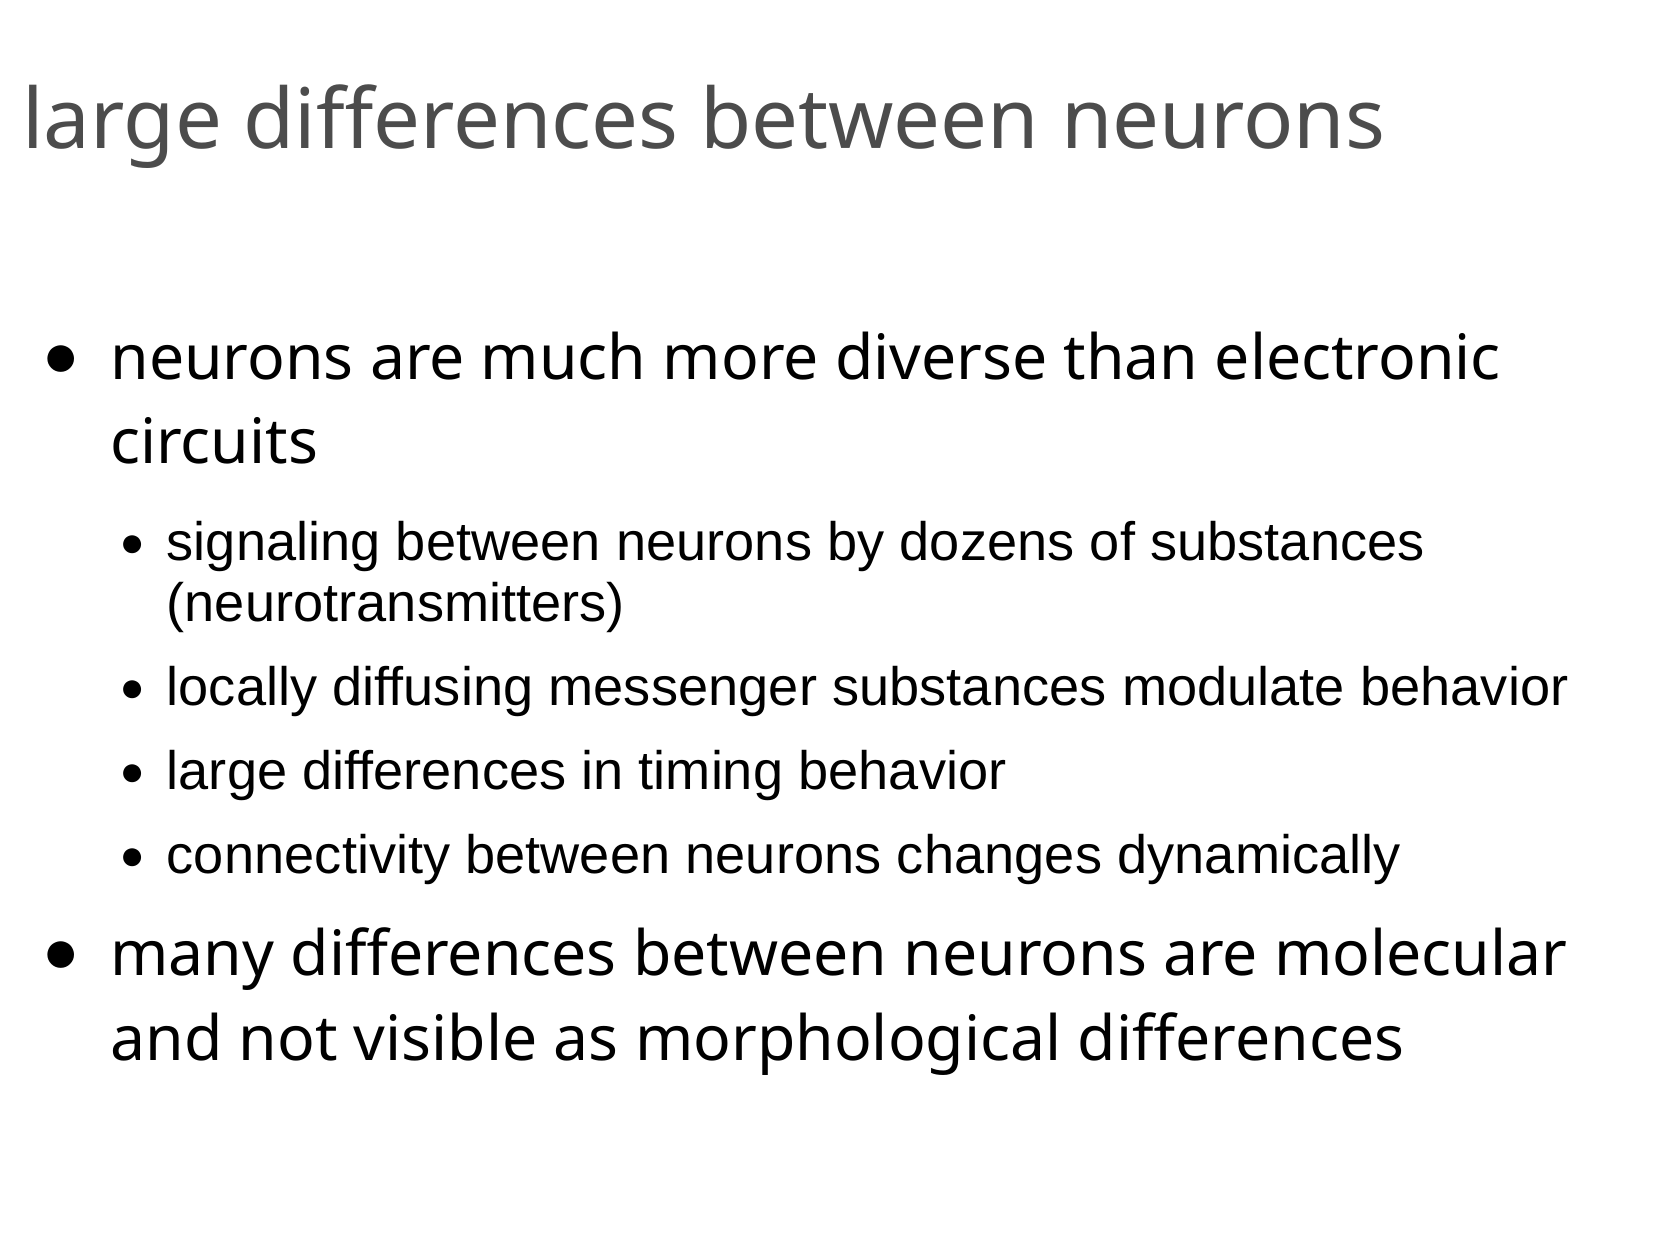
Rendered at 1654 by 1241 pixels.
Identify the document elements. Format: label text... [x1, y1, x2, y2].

list neurons are much more diverse than electronic circuits signaling between neurons by dozens of substances (neurotransmitters) locally diffusing messenger substances modulate behavior large differences in timing behavior connectivity between neurons changes dynamically many differences between neurons are molecular and not visible as morphological differences [25, 226, 1654, 1166]
title large differences between neurons [22, 19, 1654, 213]
